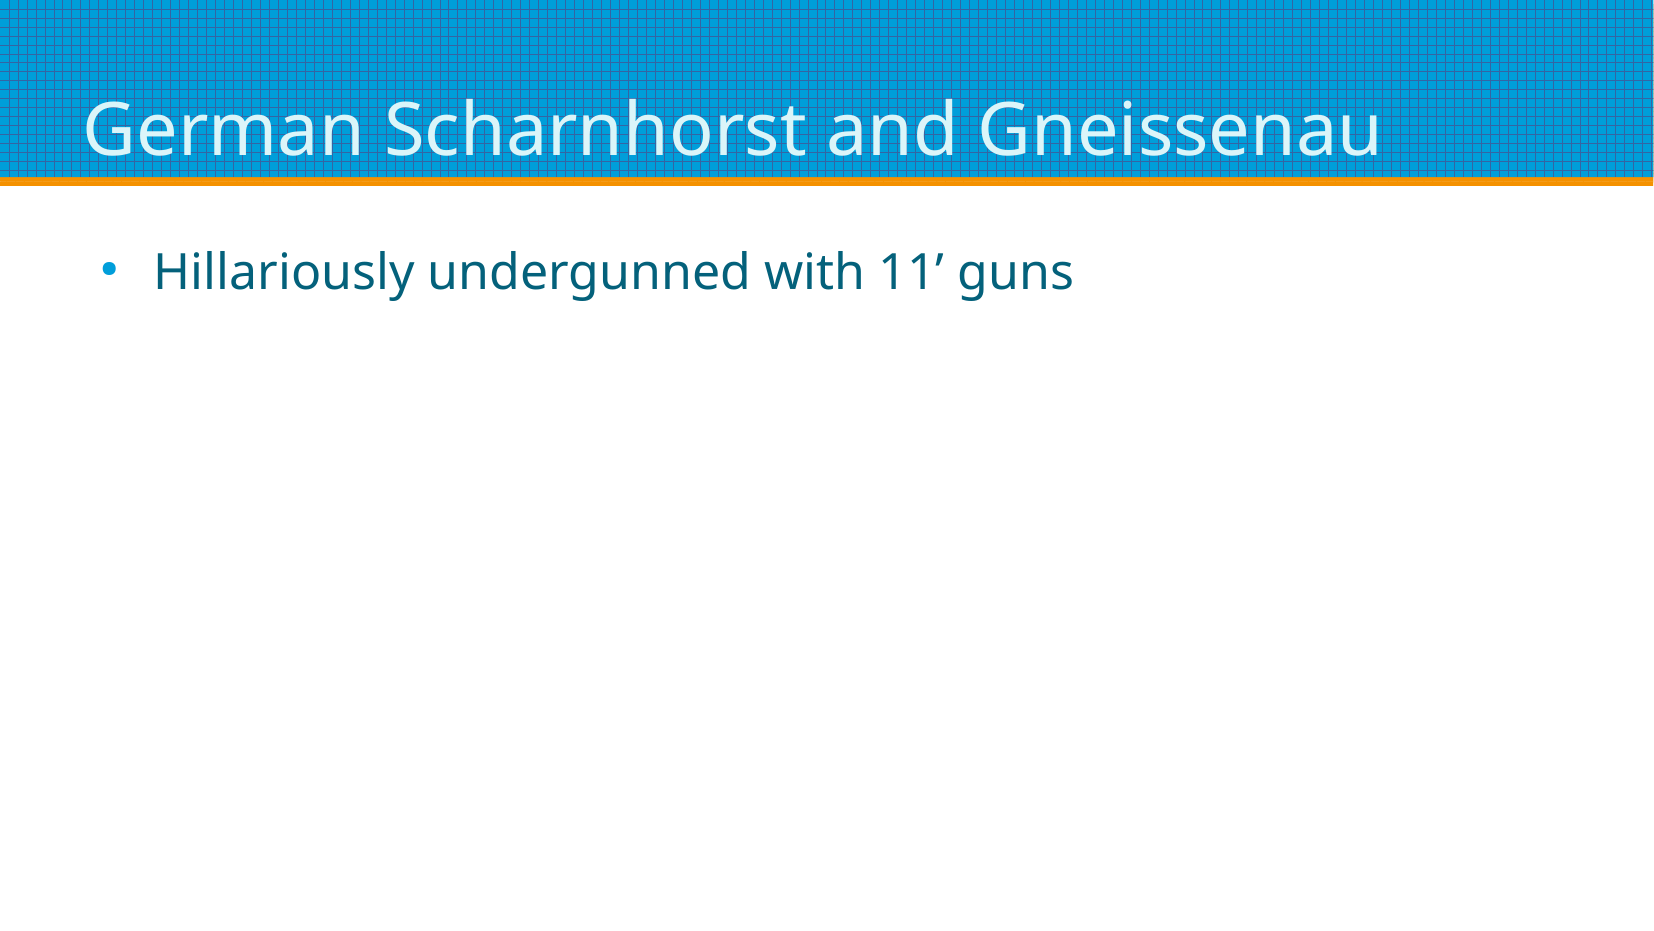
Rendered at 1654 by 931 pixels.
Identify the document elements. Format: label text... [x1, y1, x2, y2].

list Hillariously undergunned with 11’ guns [82, 236, 1571, 813]
title German Scharnhorst and Gneissenau [82, 14, 1571, 178]
